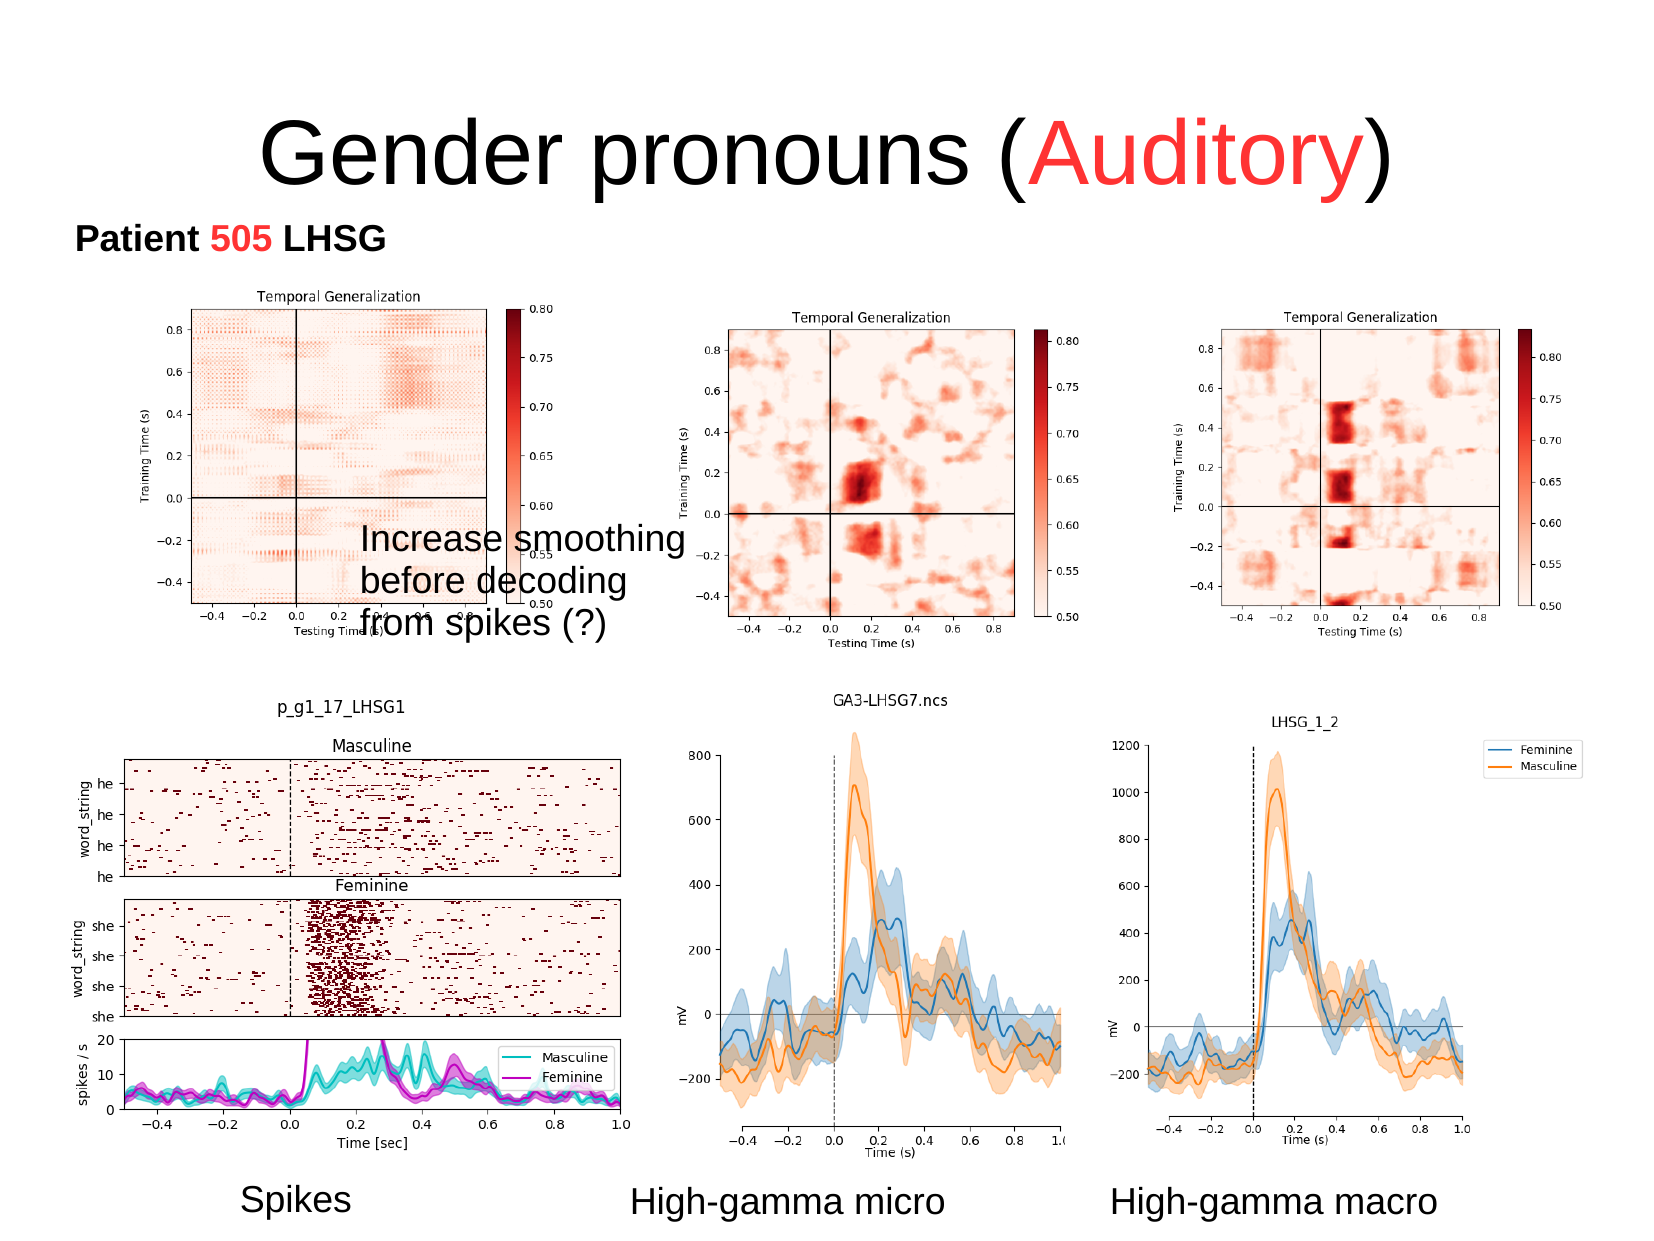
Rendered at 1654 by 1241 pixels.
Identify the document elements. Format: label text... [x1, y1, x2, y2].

title Gender pronouns (Auditory) [82, 49, 1571, 257]
text_box Patient 505 LHSG [60, 210, 616, 271]
text_box High-gamma macro [1095, 1173, 1456, 1231]
text_box Spikes [225, 1171, 406, 1229]
text_box High-gamma micro [615, 1173, 976, 1231]
picture [1141, 285, 1621, 646]
picture [105, 262, 616, 646]
text_box Increase smoothing before decoding from spikes (?) [345, 510, 721, 651]
picture [30, 284, 1654, 1186]
